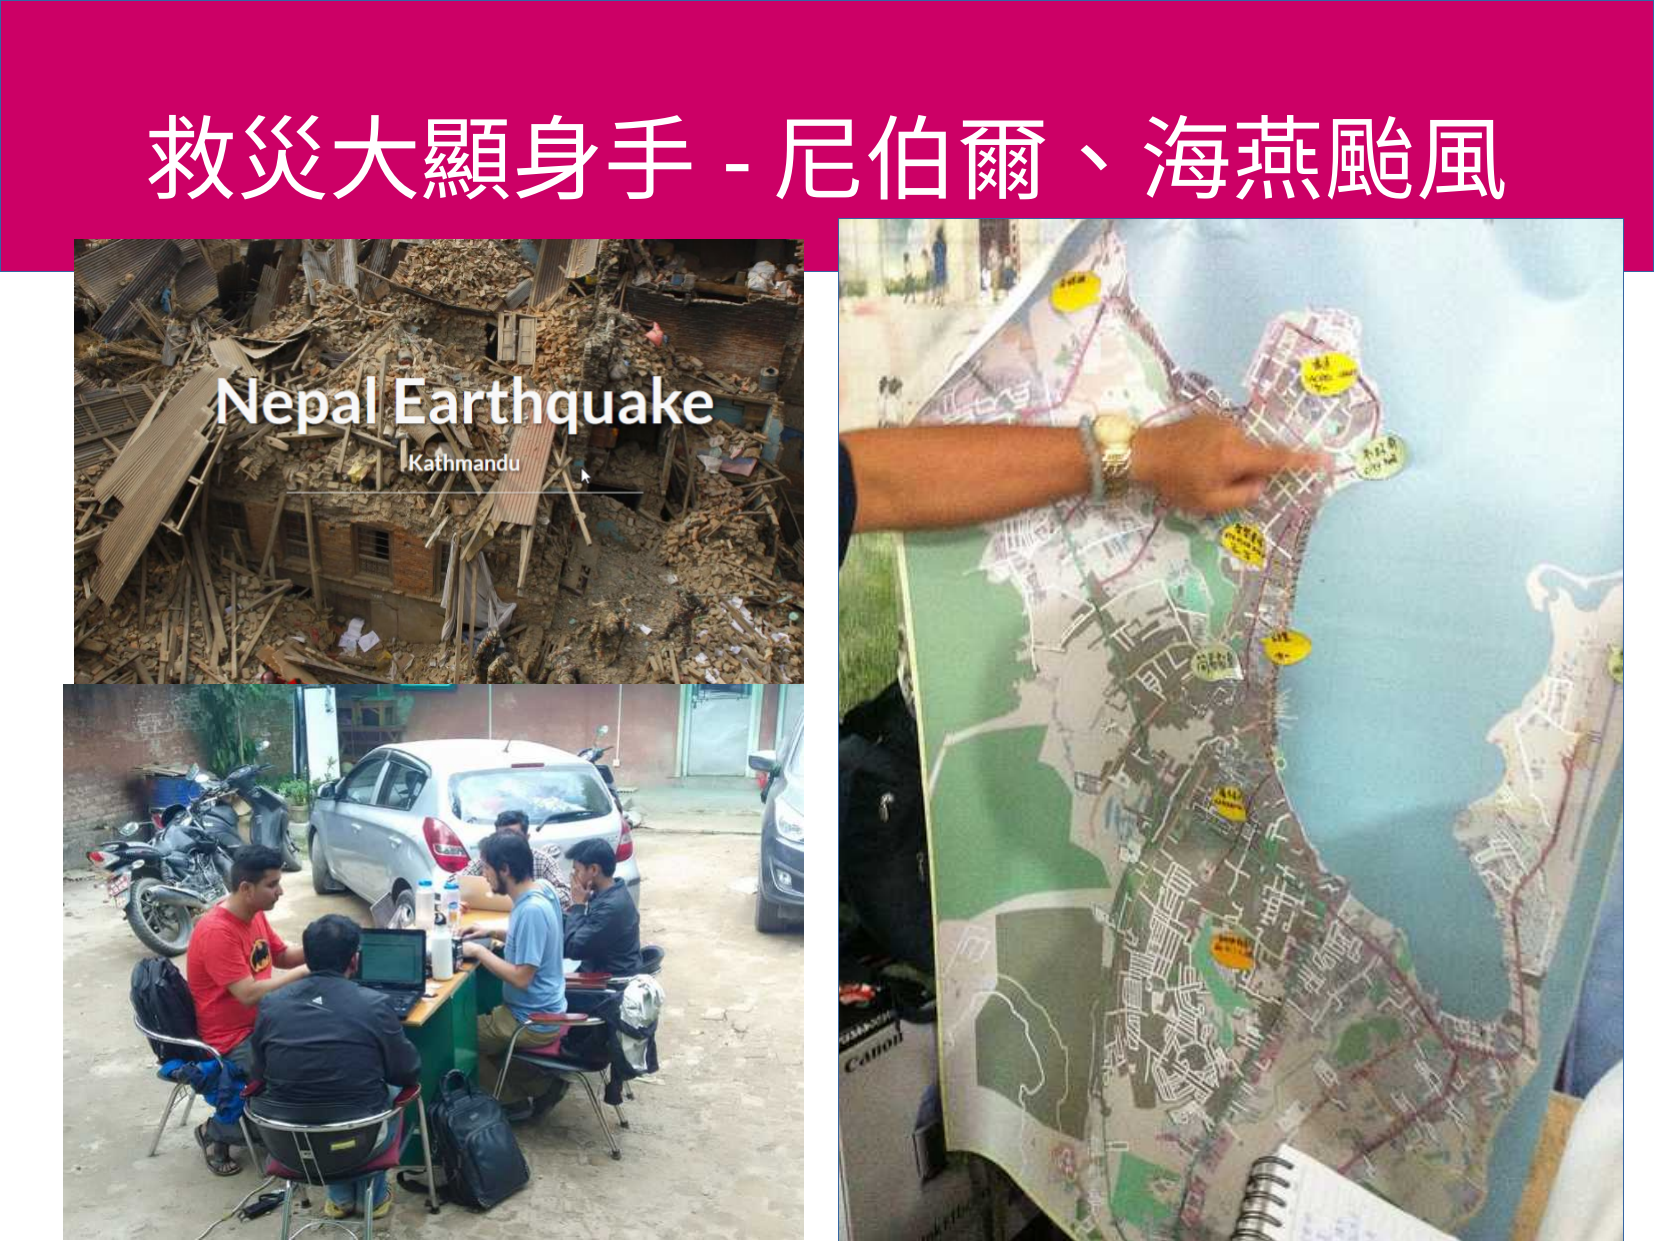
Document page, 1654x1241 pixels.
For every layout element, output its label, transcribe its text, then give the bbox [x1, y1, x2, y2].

picture [63, 239, 804, 1241]
title 救災大顯身手-尼伯爾、海燕颱風 [82, 49, 1571, 257]
picture [838, 218, 1624, 1241]
